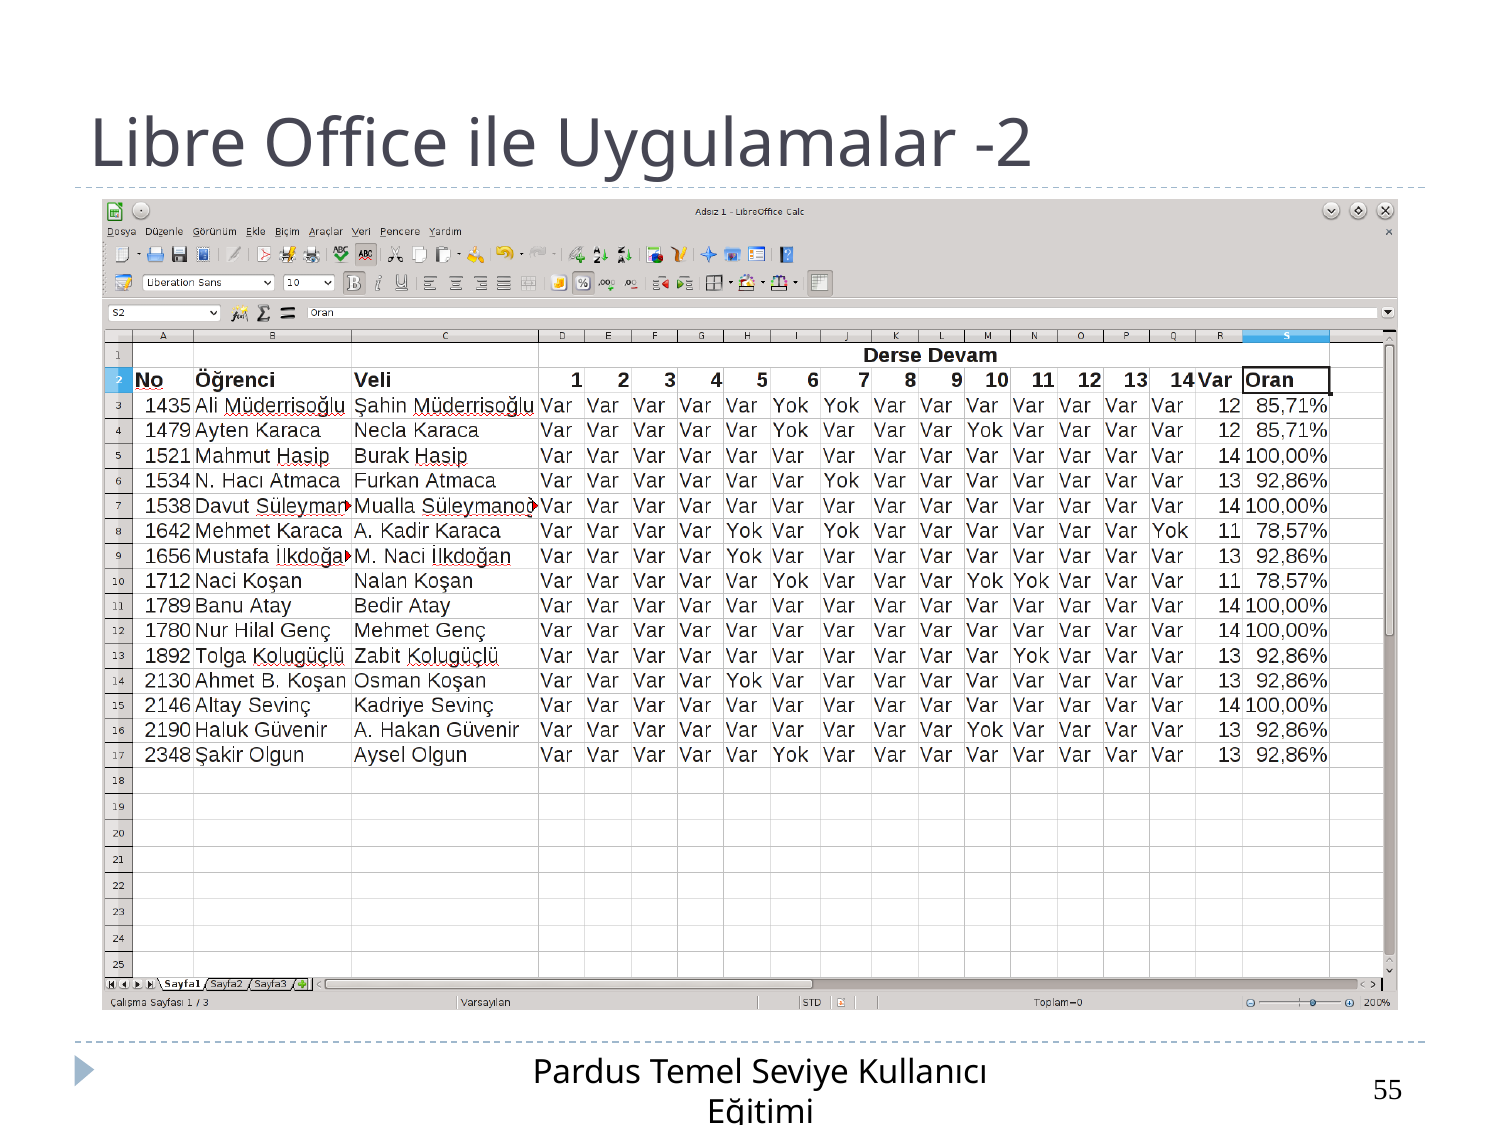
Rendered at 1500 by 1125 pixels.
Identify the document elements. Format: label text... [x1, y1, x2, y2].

title Libre Office ile Uygulamalar -2 [75, 24, 1425, 188]
picture [102, 199, 1398, 1010]
